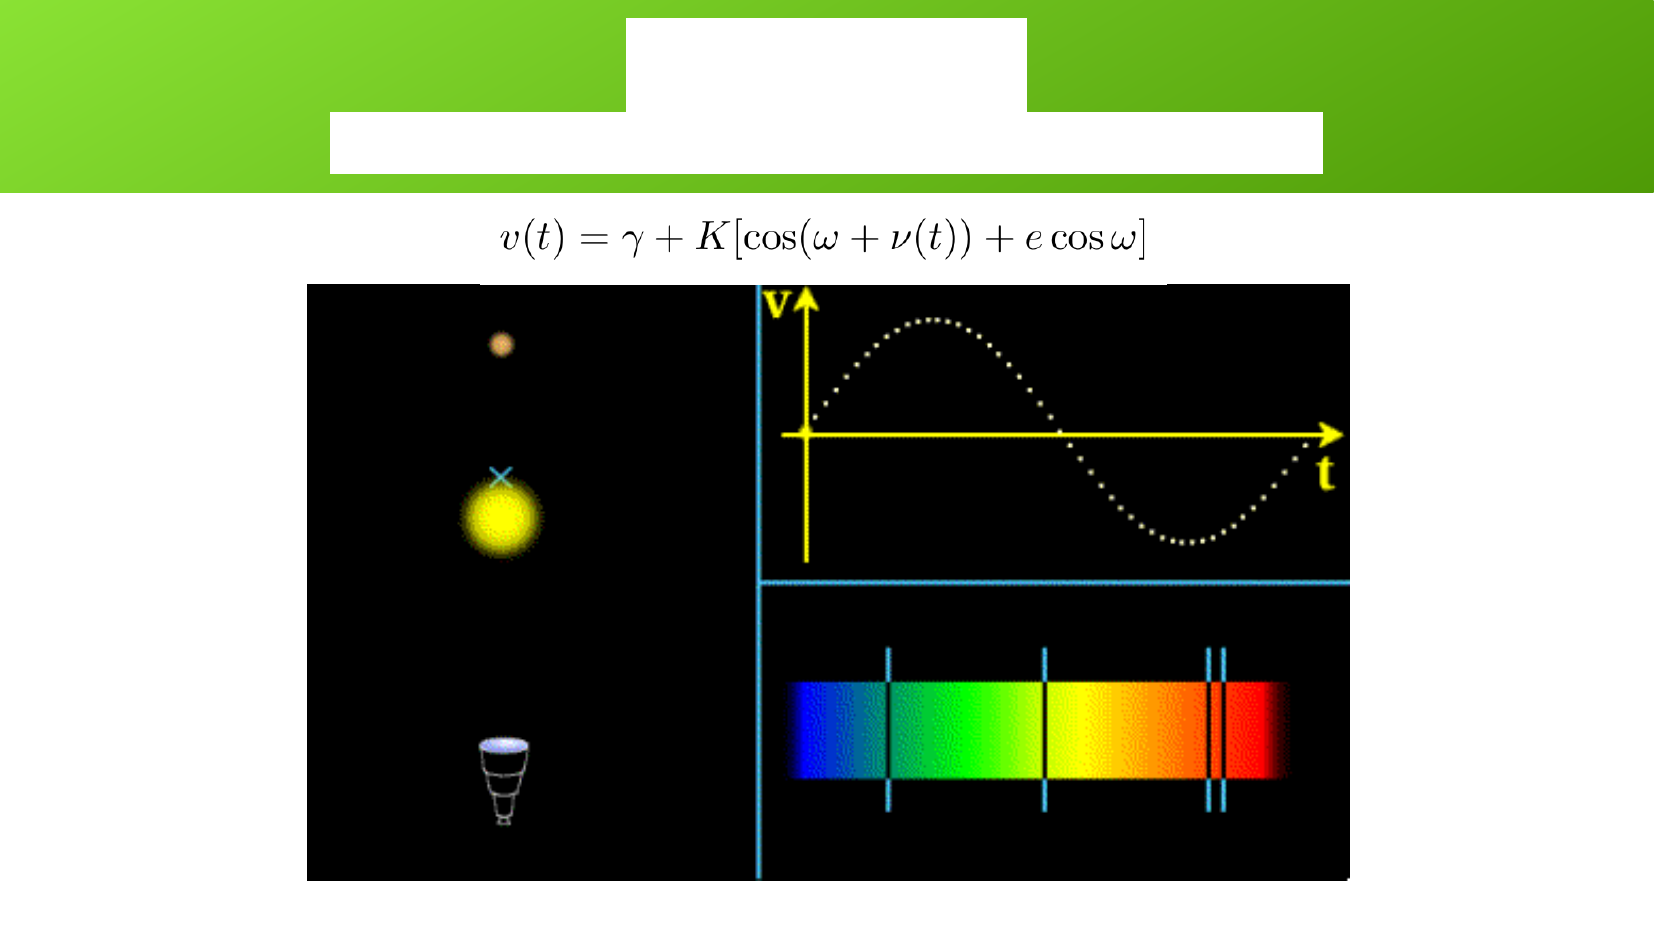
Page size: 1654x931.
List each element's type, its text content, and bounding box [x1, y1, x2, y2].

picture [307, 194, 1350, 881]
title A case study Radial Velocity method for exoplanets' masses [0, 0, 1654, 193]
